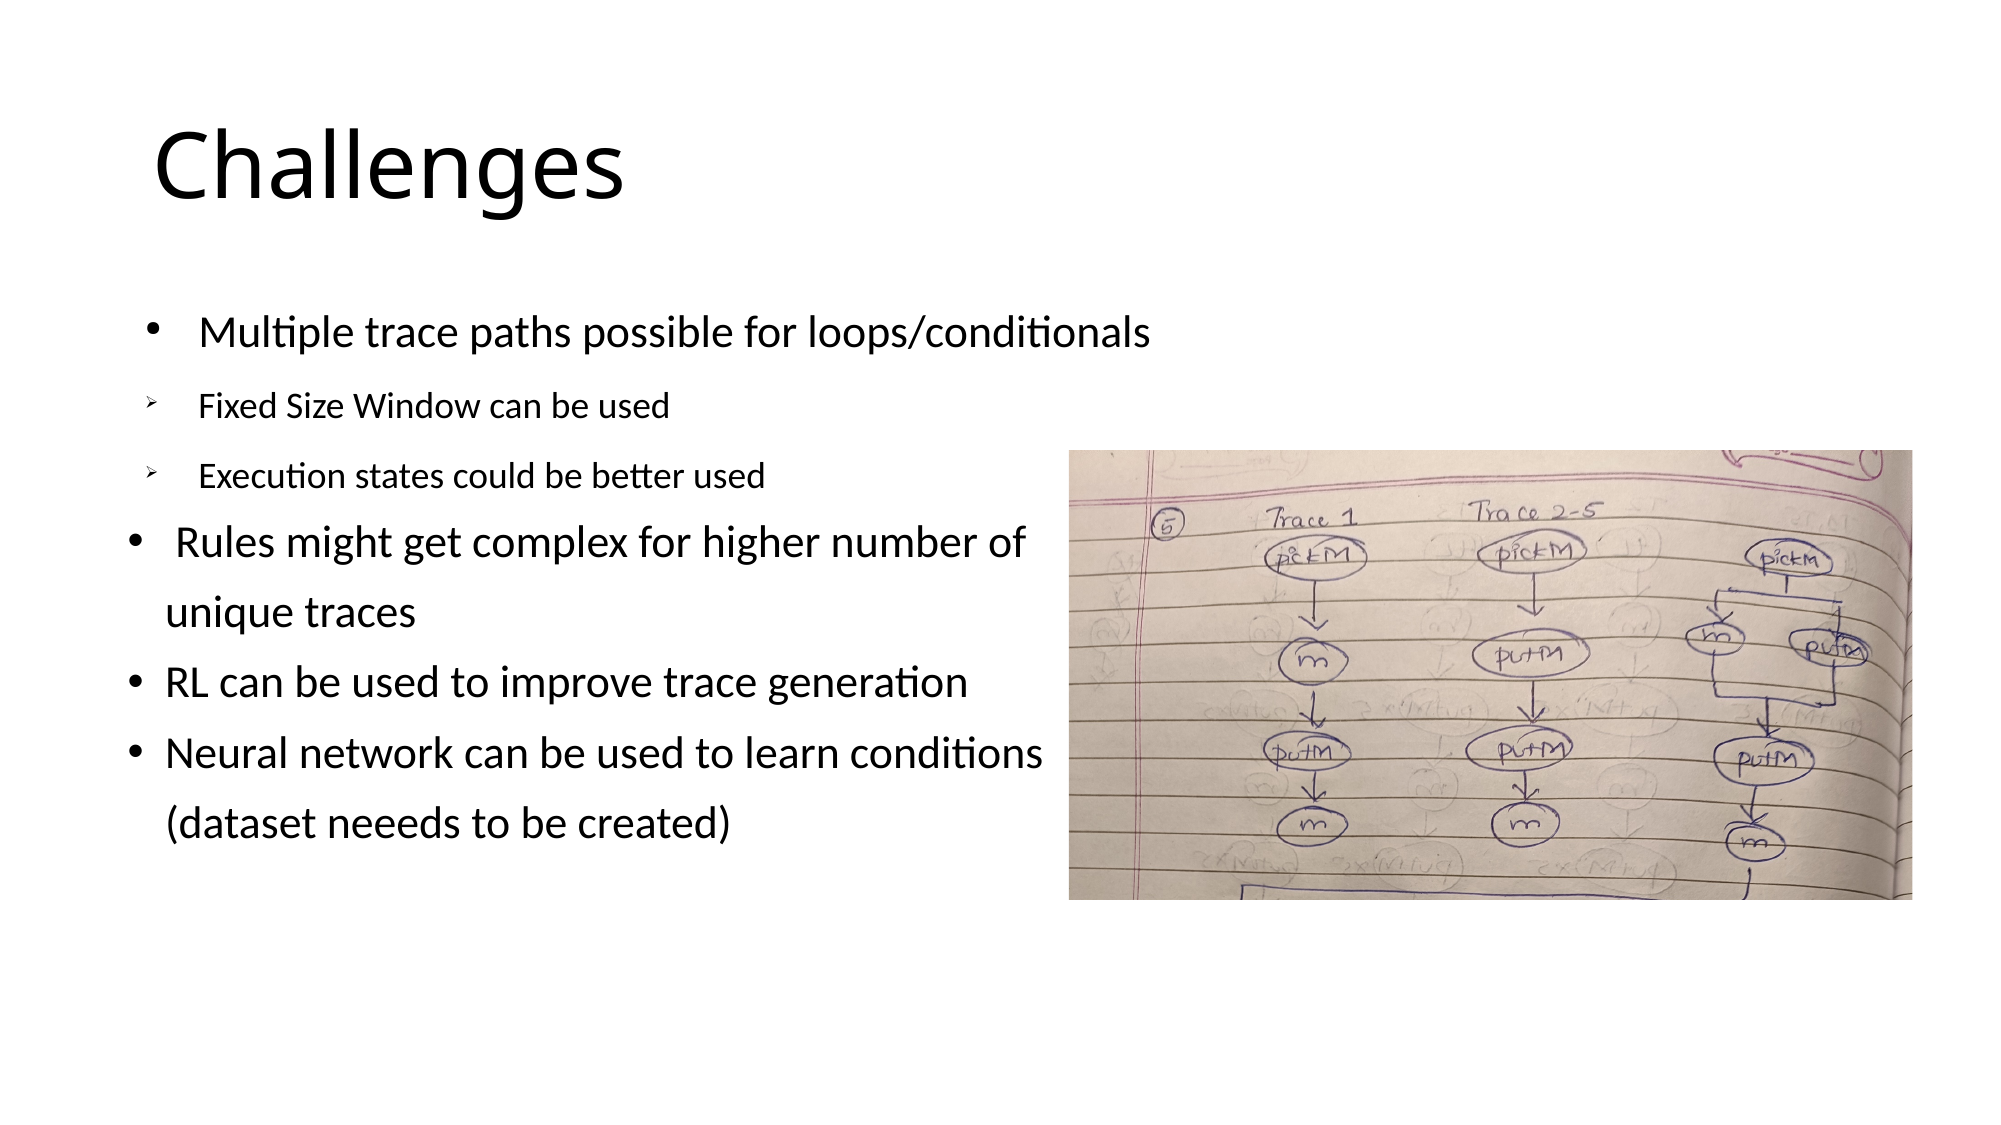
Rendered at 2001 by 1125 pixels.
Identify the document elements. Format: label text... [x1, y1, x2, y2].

picture [1068, 450, 1913, 901]
list Multiple trace paths possible for loops/conditionals Fixed Size Window can be used Execution states could be better used Rules might get complex for higher number of unique traces RL can be used to improve trace generation Neural network can be used to learn conditions (dataset neeeds to be created) [112, 299, 1838, 1014]
title Challenges [137, 59, 1863, 278]
